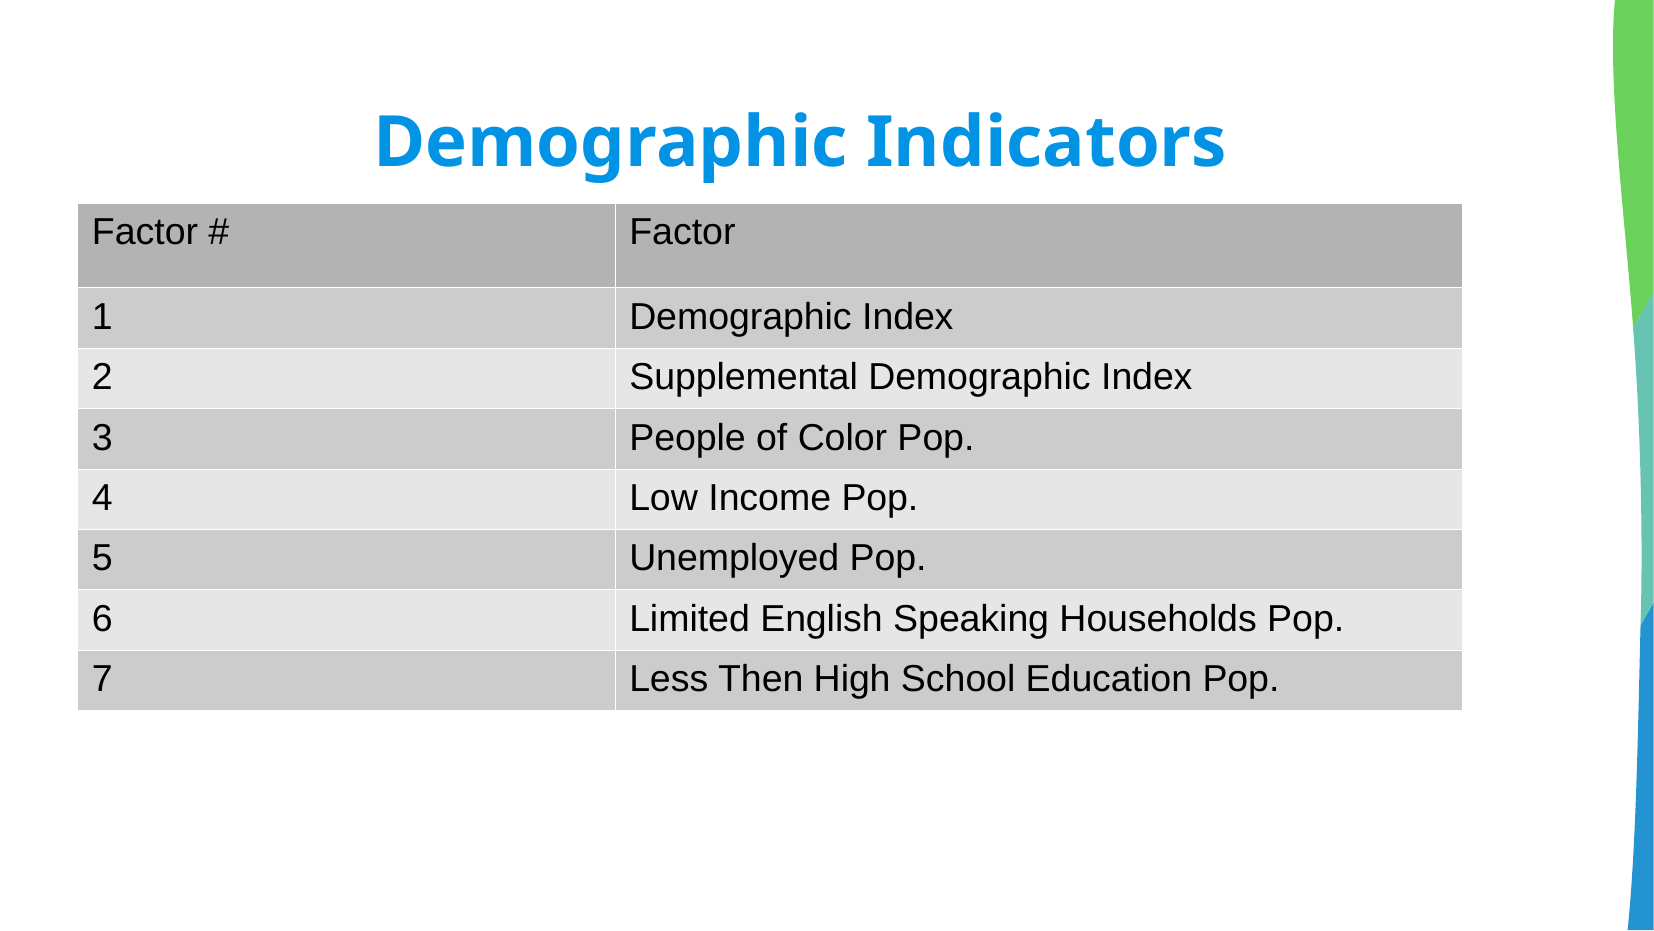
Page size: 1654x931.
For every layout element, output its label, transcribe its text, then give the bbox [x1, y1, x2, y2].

table_header Factor # [78, 204, 615, 287]
table_cell 3 [78, 409, 615, 469]
text_box Demographic Indicators [251, 87, 1351, 188]
table_cell People of Color Pop. [616, 409, 1462, 469]
table_cell Less Then High School Education Pop. [616, 651, 1462, 710]
table_cell Demographic Index [616, 288, 1462, 348]
table_cell Limited English Speaking Households Pop. [616, 590, 1462, 650]
table_cell Supplemental Demographic Index [616, 349, 1462, 408]
table_cell Unemployed Pop. [616, 530, 1462, 589]
table_cell 2 [78, 349, 615, 408]
table_cell 4 [78, 470, 615, 529]
table_cell 1 [78, 288, 615, 348]
table_header Factor [616, 204, 1462, 287]
table_cell 7 [78, 651, 615, 710]
table_cell 6 [78, 590, 615, 650]
table_cell 5 [78, 530, 615, 589]
table_cell Low Income Pop. [616, 470, 1462, 529]
